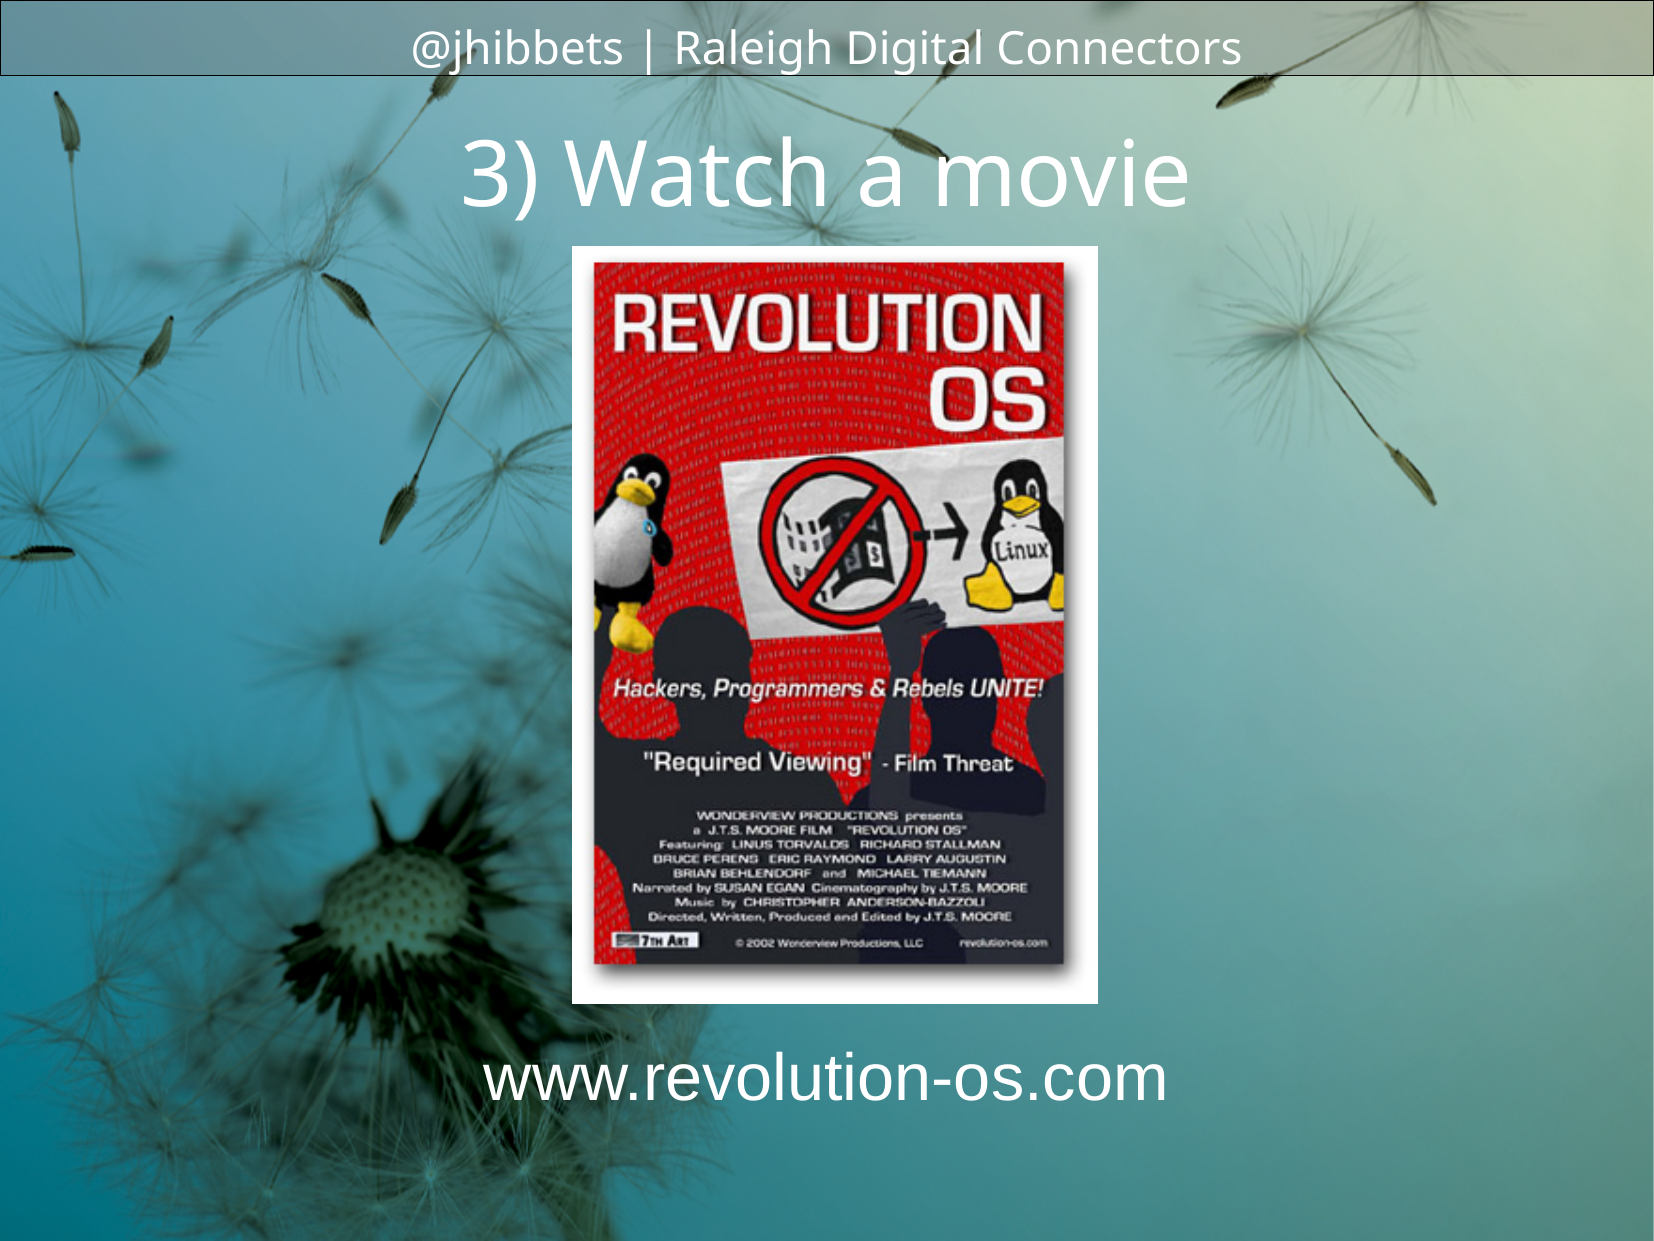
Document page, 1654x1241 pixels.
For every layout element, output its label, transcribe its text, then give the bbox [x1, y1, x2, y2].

subtitle www.revolution-os.com [82, 331, 1571, 1151]
title 3) Watch a movie [82, 67, 1571, 275]
picture [0, 76, 1654, 1241]
